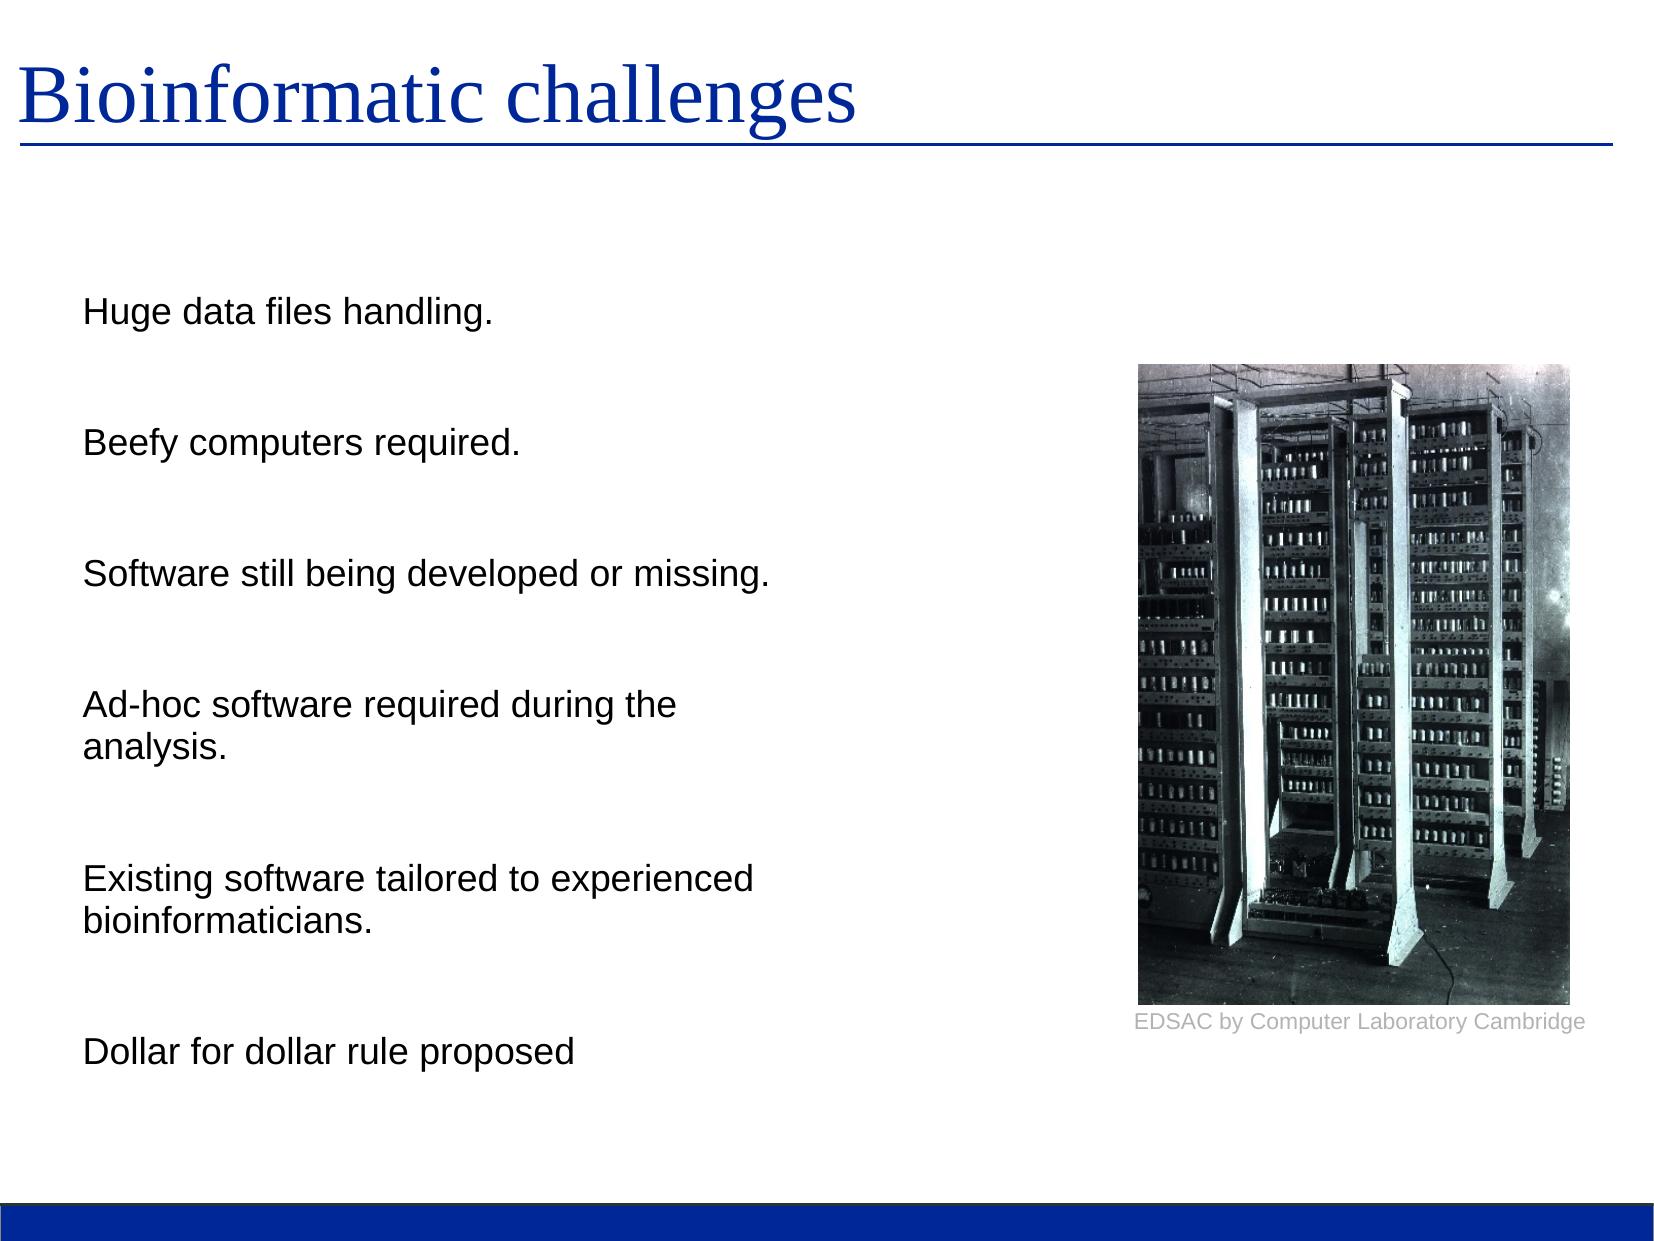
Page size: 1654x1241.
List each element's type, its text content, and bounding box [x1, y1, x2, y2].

title Bioinformatic challenges [17, 0, 1589, 198]
text_box EDSAC by Computer Laboratory Cambridge [1119, 1001, 1601, 1078]
picture [1138, 364, 1570, 1001]
list Huge data files handling. Beefy computers required. Software still being developed or missing. Ad-hoc software required during the analysis. Existing software tailored to experienced bioinformaticians. Dollar for dollar rule proposed [82, 290, 809, 1109]
